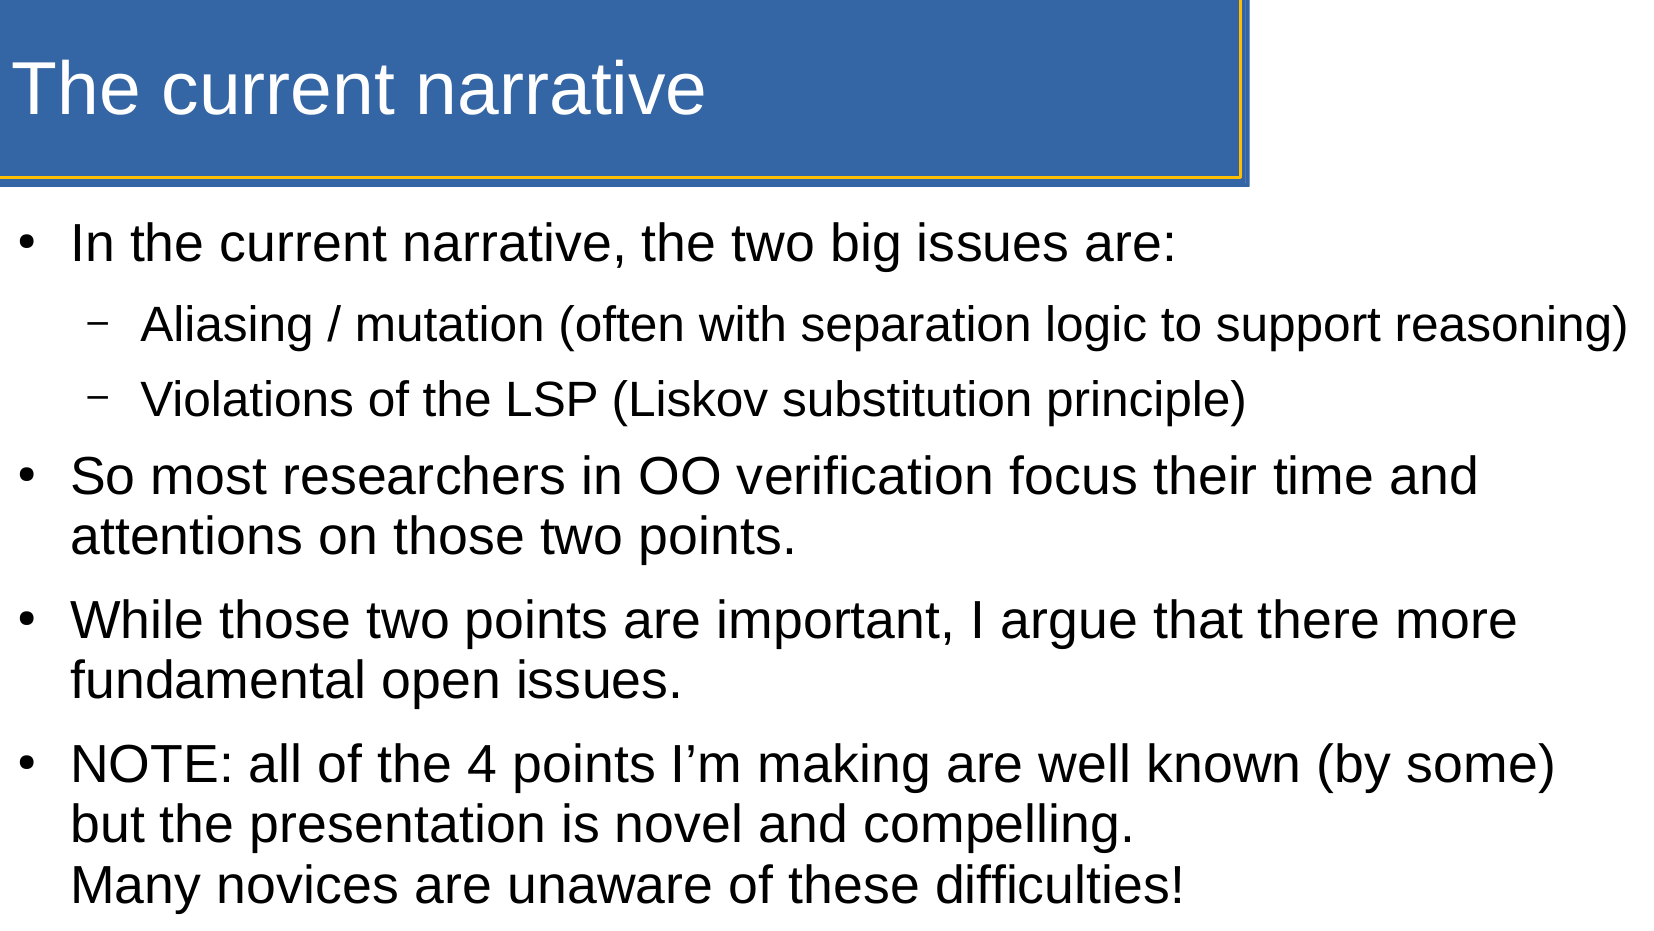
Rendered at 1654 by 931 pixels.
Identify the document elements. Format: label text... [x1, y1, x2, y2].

list In the current narrative, the two big issues are: Aliasing / mutation (often with separation logic to support reasoning) Violations of the LSP (Liskov substitution principle) So most researchers in OO verification focus their time and attentions on those two points. While those two points are important, I argue that there more fundamental open issues. NOTE: all of the 4 points I’m making are well known (by some) but the presentation is novel and compelling. Many novices are unaware of these difficulties! [0, 213, 1651, 919]
title The current narrative [11, 14, 1164, 163]
